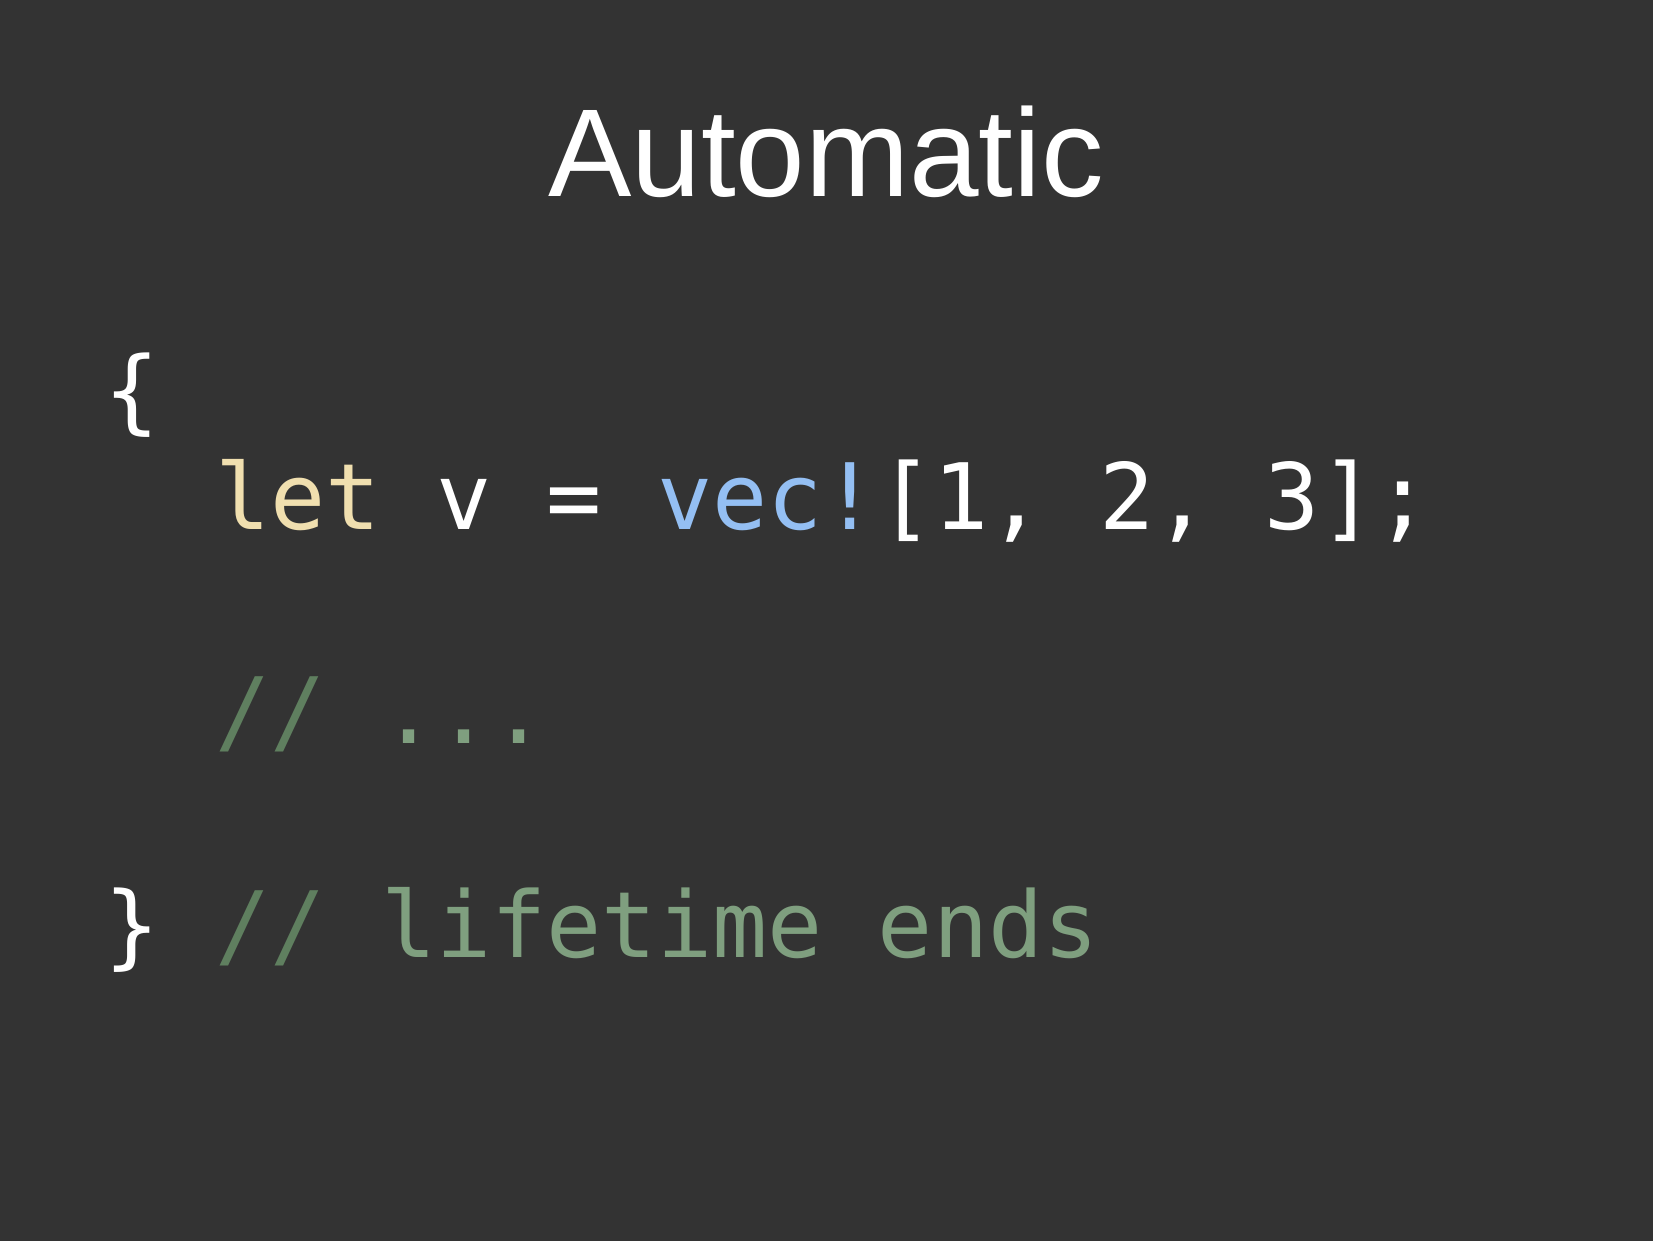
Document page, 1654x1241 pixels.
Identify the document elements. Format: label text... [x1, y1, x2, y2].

text_box { let v = vec![1, 2, 3]; // ... } // lifetime ends [90, 330, 1561, 987]
title Automatic [82, 49, 1571, 257]
